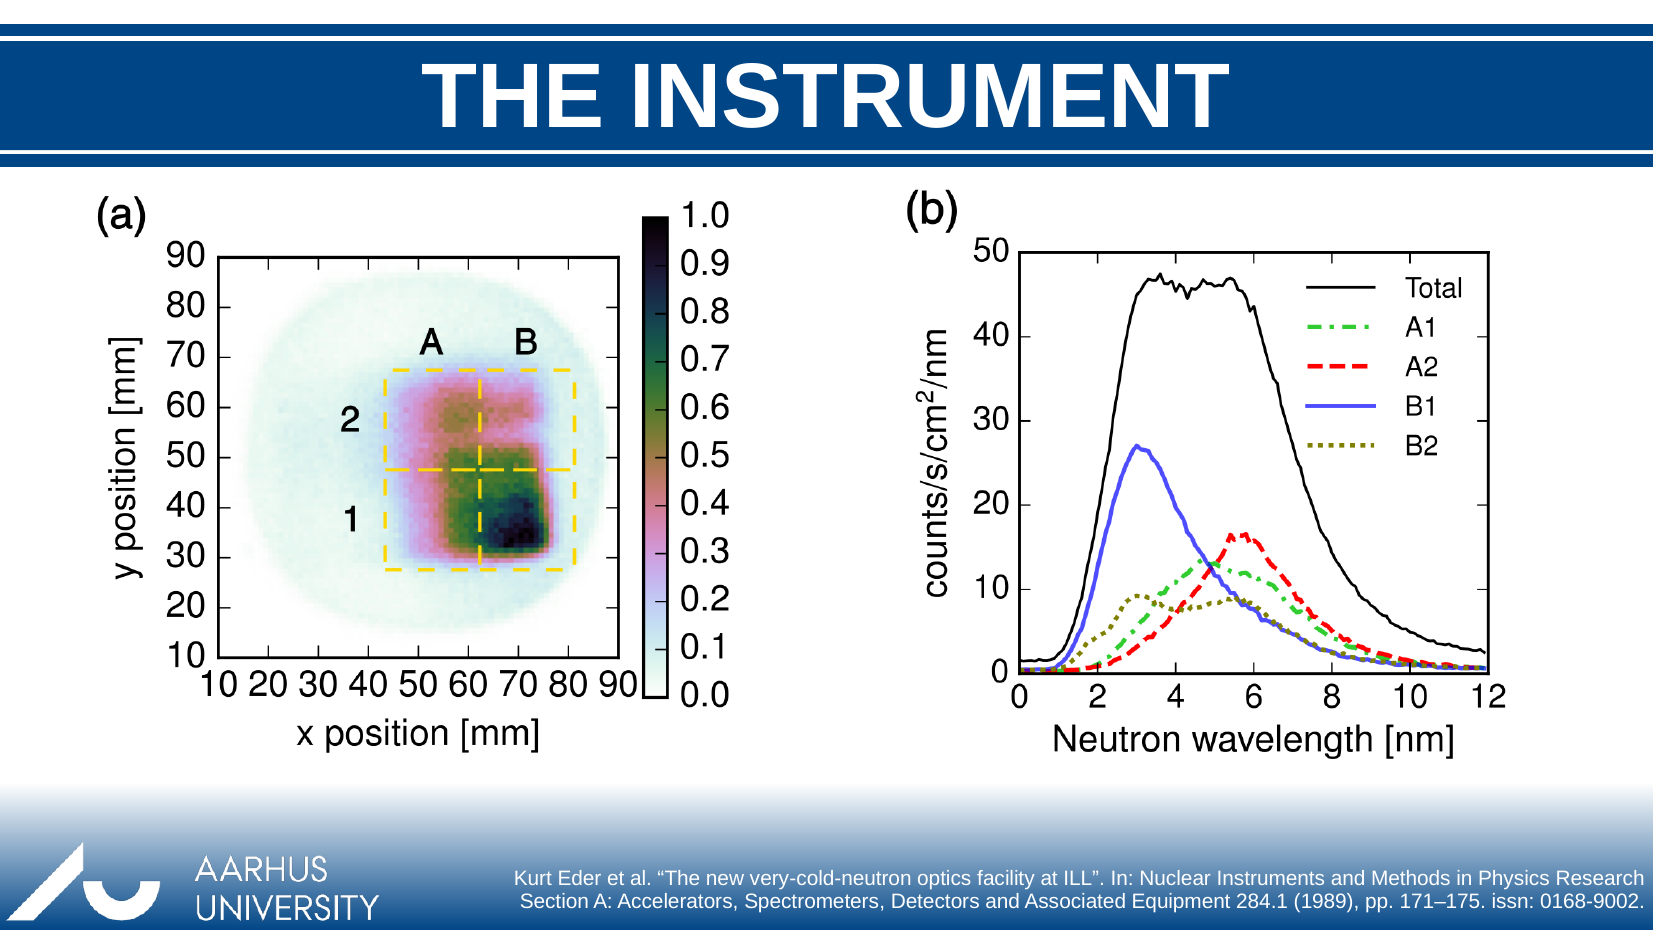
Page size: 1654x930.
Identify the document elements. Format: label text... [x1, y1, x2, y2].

title THE INSTRUMENT [0, 41, 1653, 151]
picture [5, 841, 414, 928]
picture [900, 179, 1531, 764]
text_box Kurt Eder et al. “The new very-cold-neutron optics facility at ILL”. In: Nuclear Instruments and Methods in Physics Research Section A: Accelerators, Spectrometers, Detectors and Associated Equipment 284.1 (1989), pp. 171–175. issn: 0168-9002. [444, 859, 1653, 923]
picture [90, 187, 741, 757]
